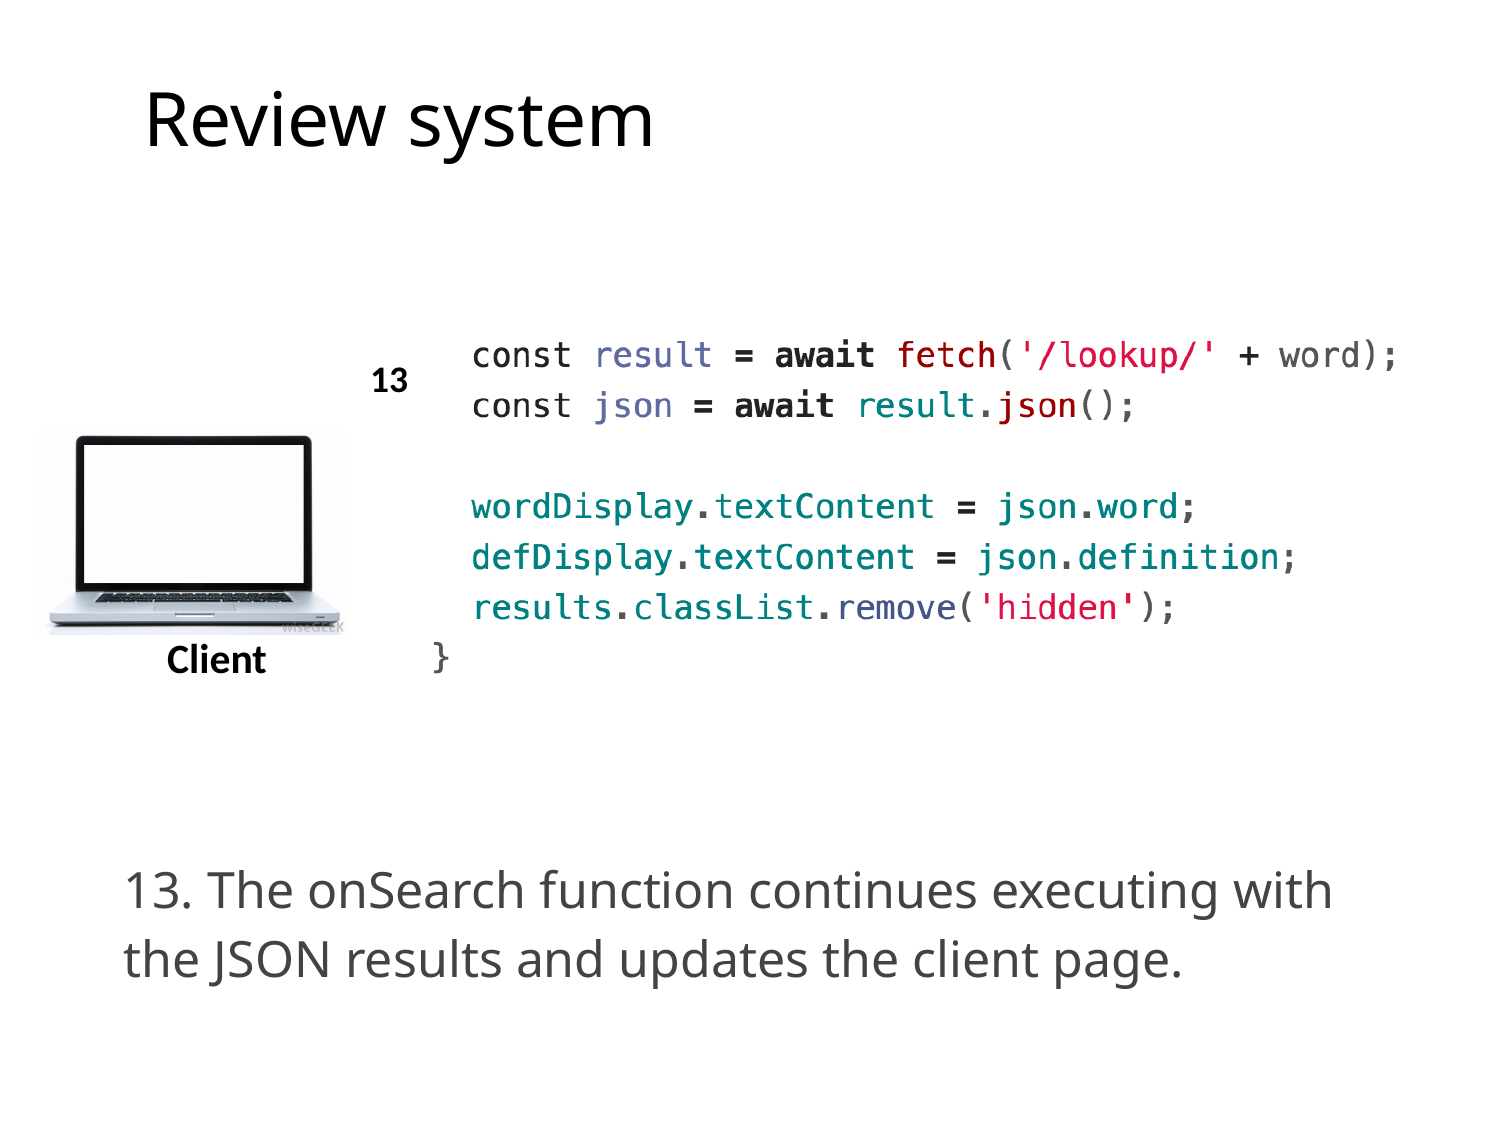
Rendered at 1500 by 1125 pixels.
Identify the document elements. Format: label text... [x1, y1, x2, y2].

picture [418, 327, 1429, 690]
text_box Client [94, 600, 340, 714]
text_box 13 [336, 327, 443, 429]
title Review system [128, 56, 1372, 183]
picture [37, 431, 347, 635]
list 13. The onSearch function continues executing with the JSON results and updates the client page. [108, 834, 1429, 996]
